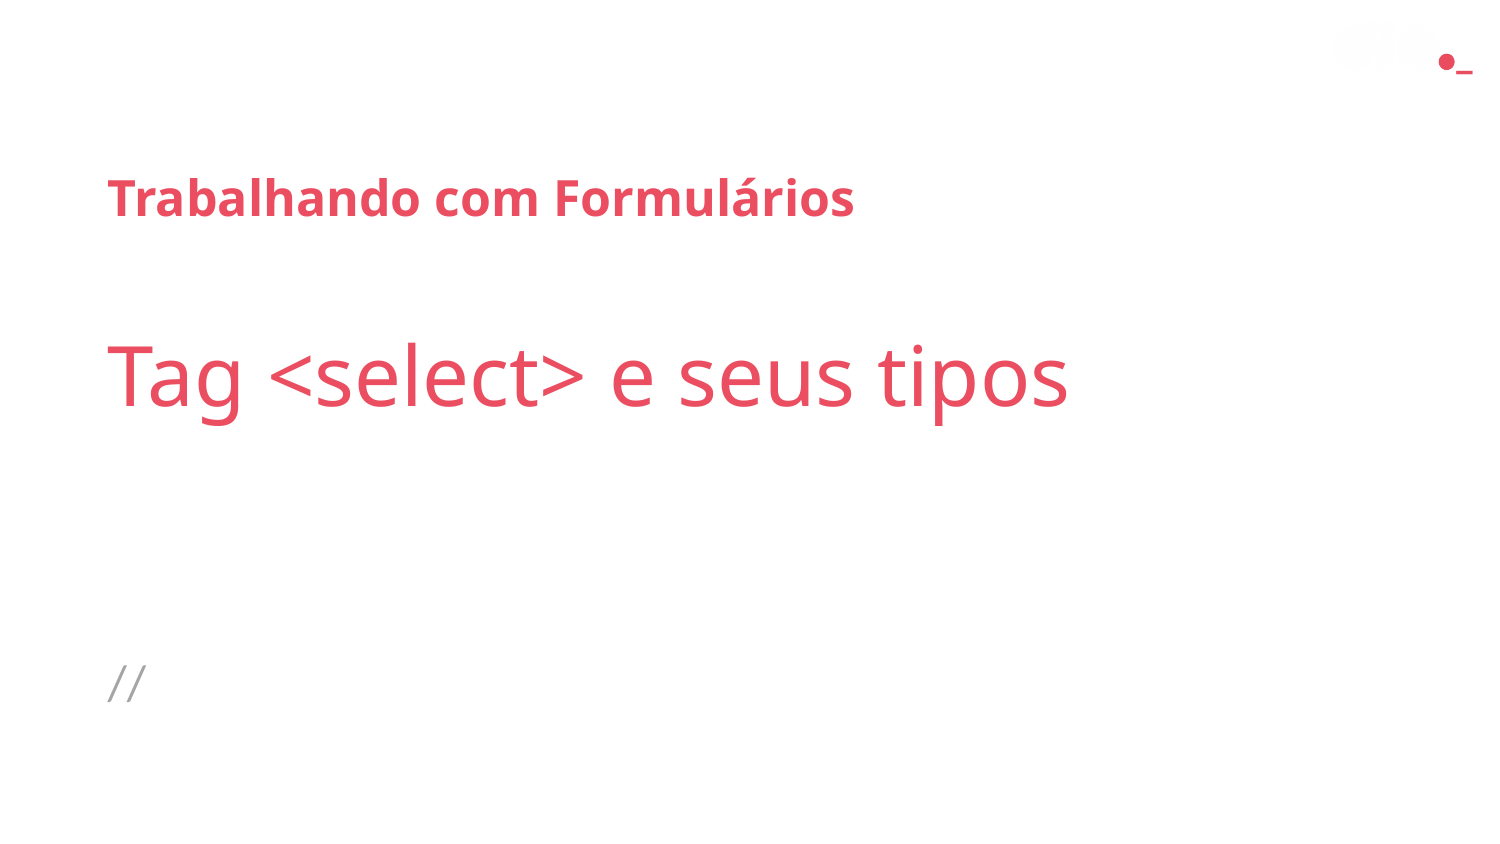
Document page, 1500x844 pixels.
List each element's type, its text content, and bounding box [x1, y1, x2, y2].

text_box Trabalhando com Formulários [92, 142, 1309, 223]
text_box // [92, 635, 1309, 701]
text_box Tag <select> e seus tipos [92, 292, 1309, 558]
picture [1333, 19, 1473, 75]
